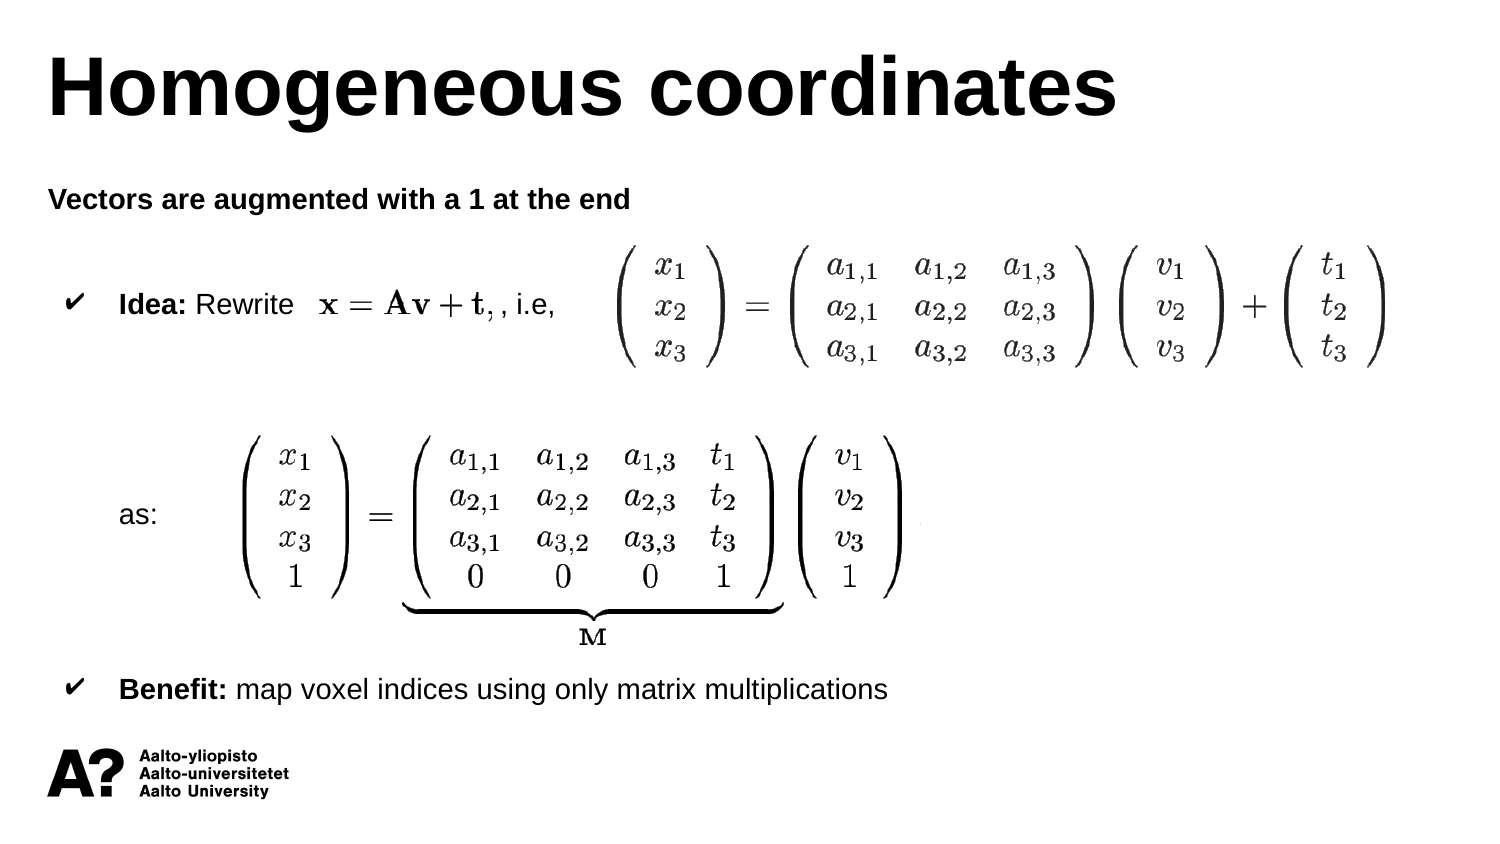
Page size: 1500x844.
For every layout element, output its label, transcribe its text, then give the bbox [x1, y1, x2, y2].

list Homogeneous coordinates [47, 32, 1442, 197]
list Vectors are augmented with a 1 at the end Idea: Rewrite , i.e, as: Benefit: map voxel indices using only matrix multiplications [48, 180, 1375, 717]
picture [617, 231, 1385, 375]
picture [0, 702, 337, 844]
picture [313, 276, 492, 350]
picture [227, 387, 921, 661]
